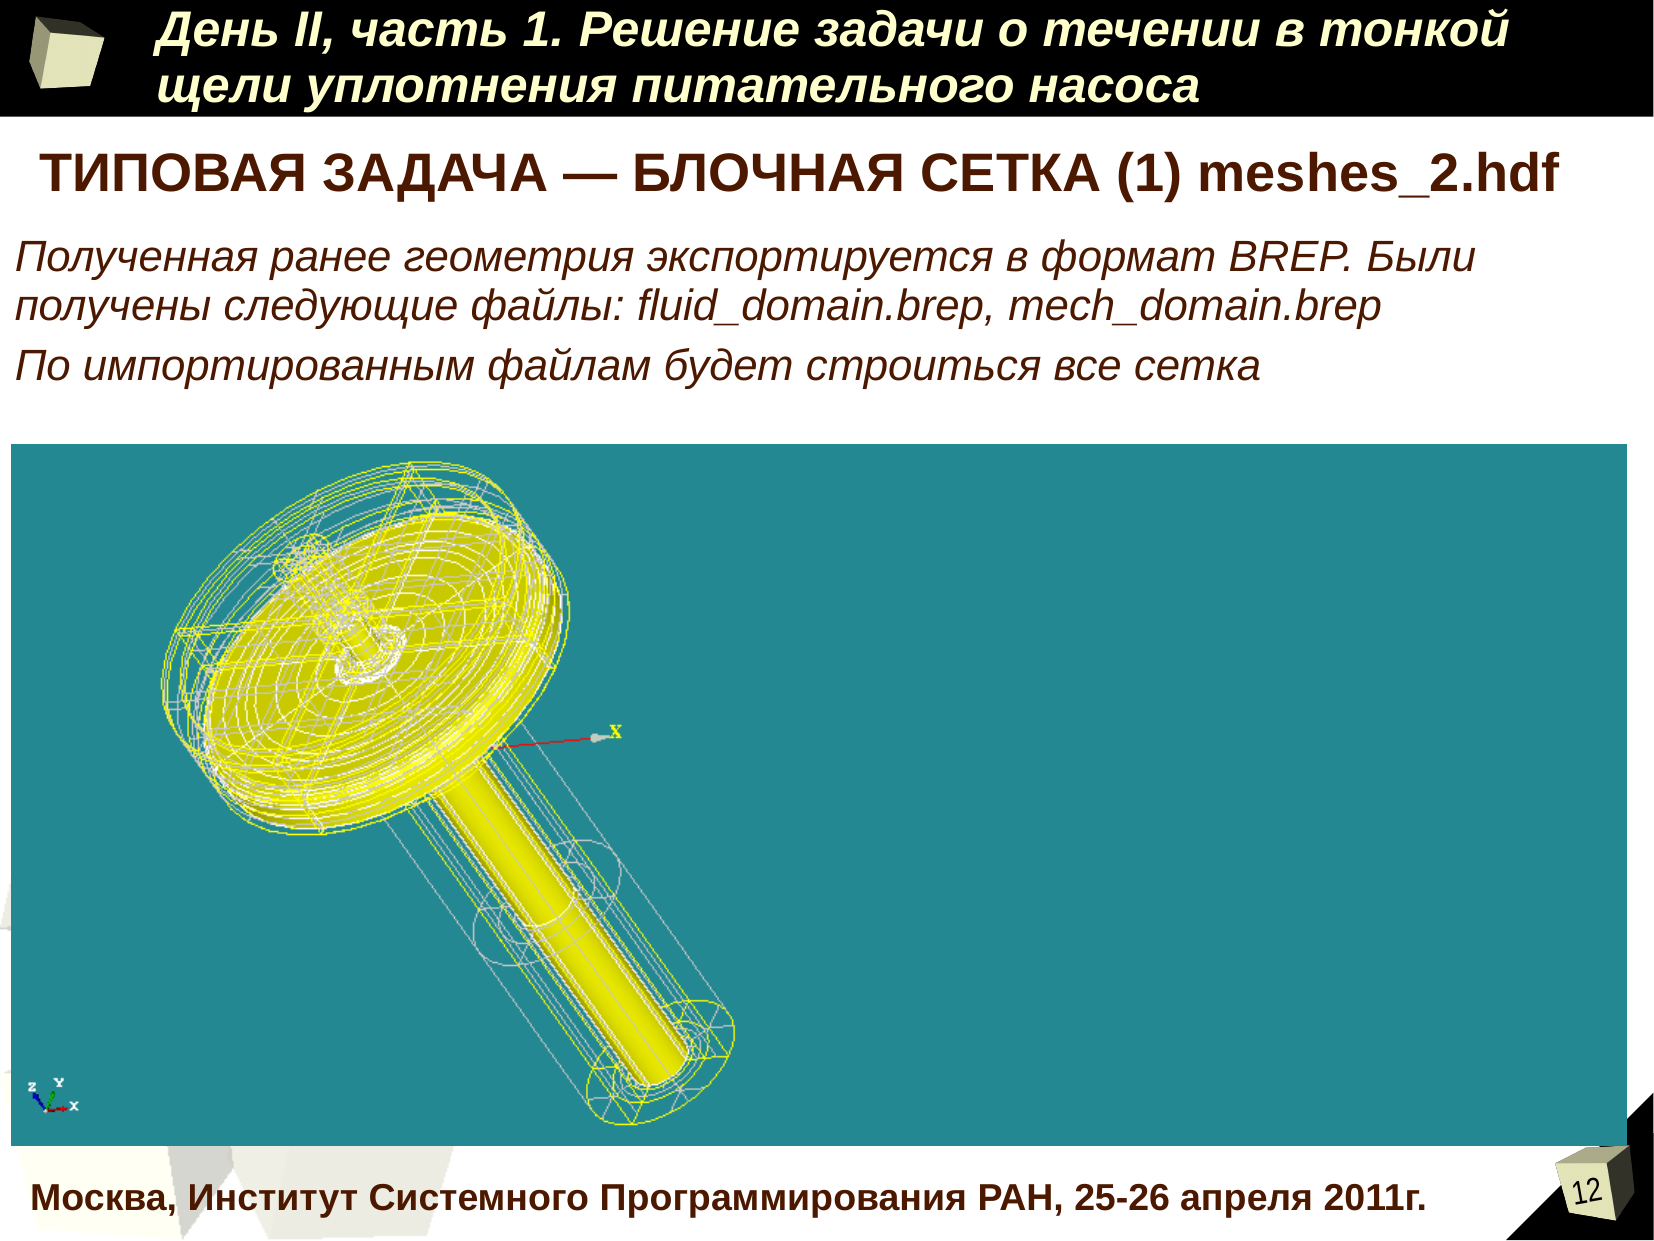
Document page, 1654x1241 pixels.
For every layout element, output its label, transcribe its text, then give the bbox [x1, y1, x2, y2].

picture [464, 1193, 472, 1198]
picture [0, 444, 1627, 1241]
text_box Полученная ранее геометрия экспортируется в формат BREP. Были получены следующие файлы: fluid_domain.brep, mech_domain.brep По импортированным файлам будет строиться все сетка [0, 224, 1654, 398]
text_box ТИПОВАЯ ЗАДАЧА — БЛОЧНАЯ СЕТКА (1) meshes_2.hdf [24, 134, 1625, 224]
